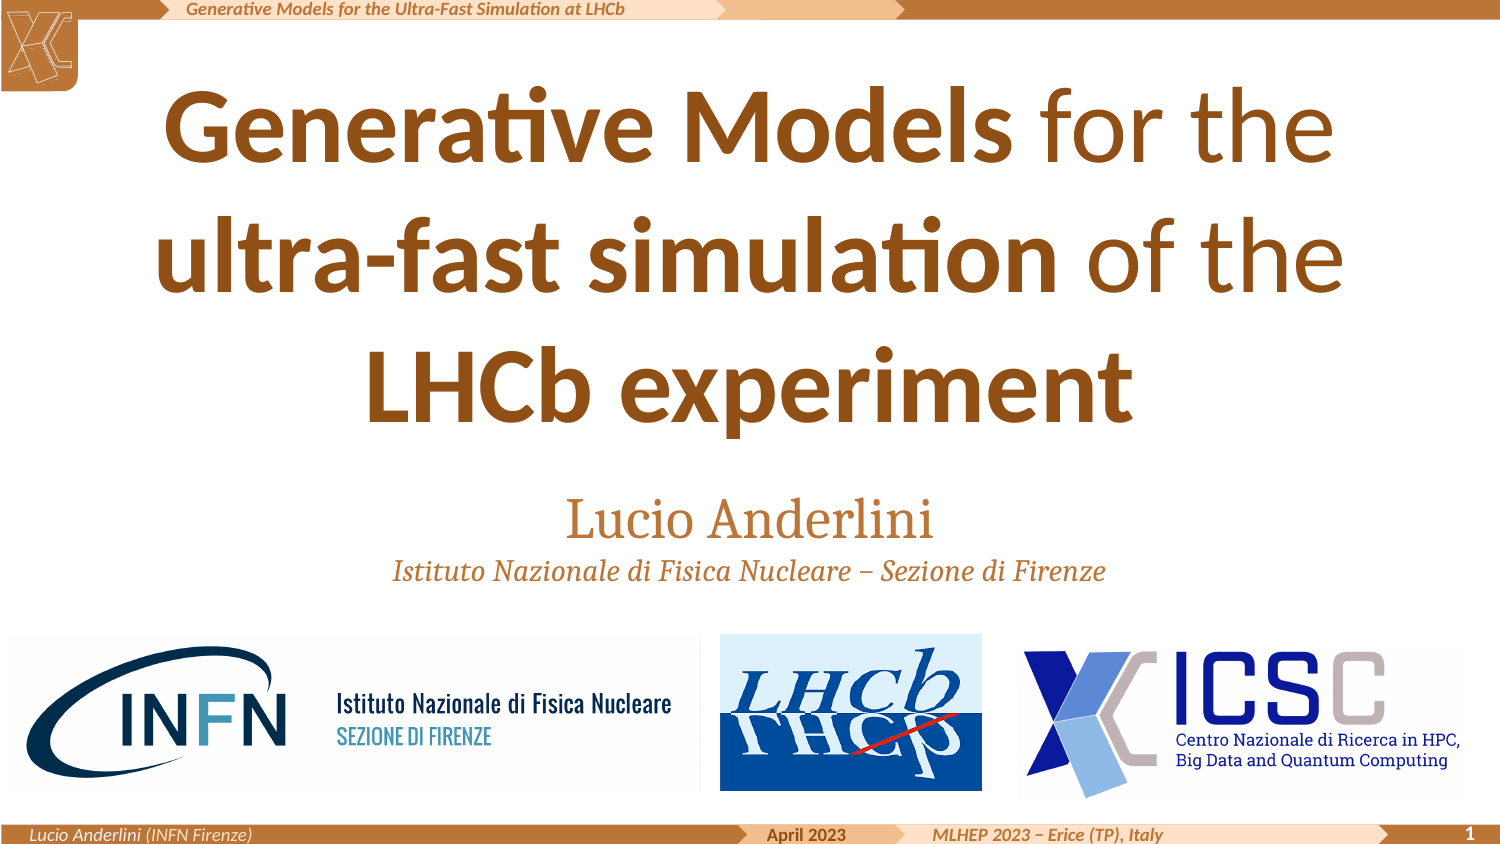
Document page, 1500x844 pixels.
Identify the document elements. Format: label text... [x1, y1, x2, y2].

picture [1018, 646, 1465, 804]
subtitle Lucio Anderlini Istituto Nazionale di Fisica Nucleare − Sezione di Firenze [51, 464, 1449, 595]
picture [720, 634, 982, 791]
picture [6, 634, 701, 791]
title Generative Models for the ultra-fast simulation of the LHCb experiment [51, 122, 1449, 459]
slide_number <number> [1429, 819, 1491, 844]
